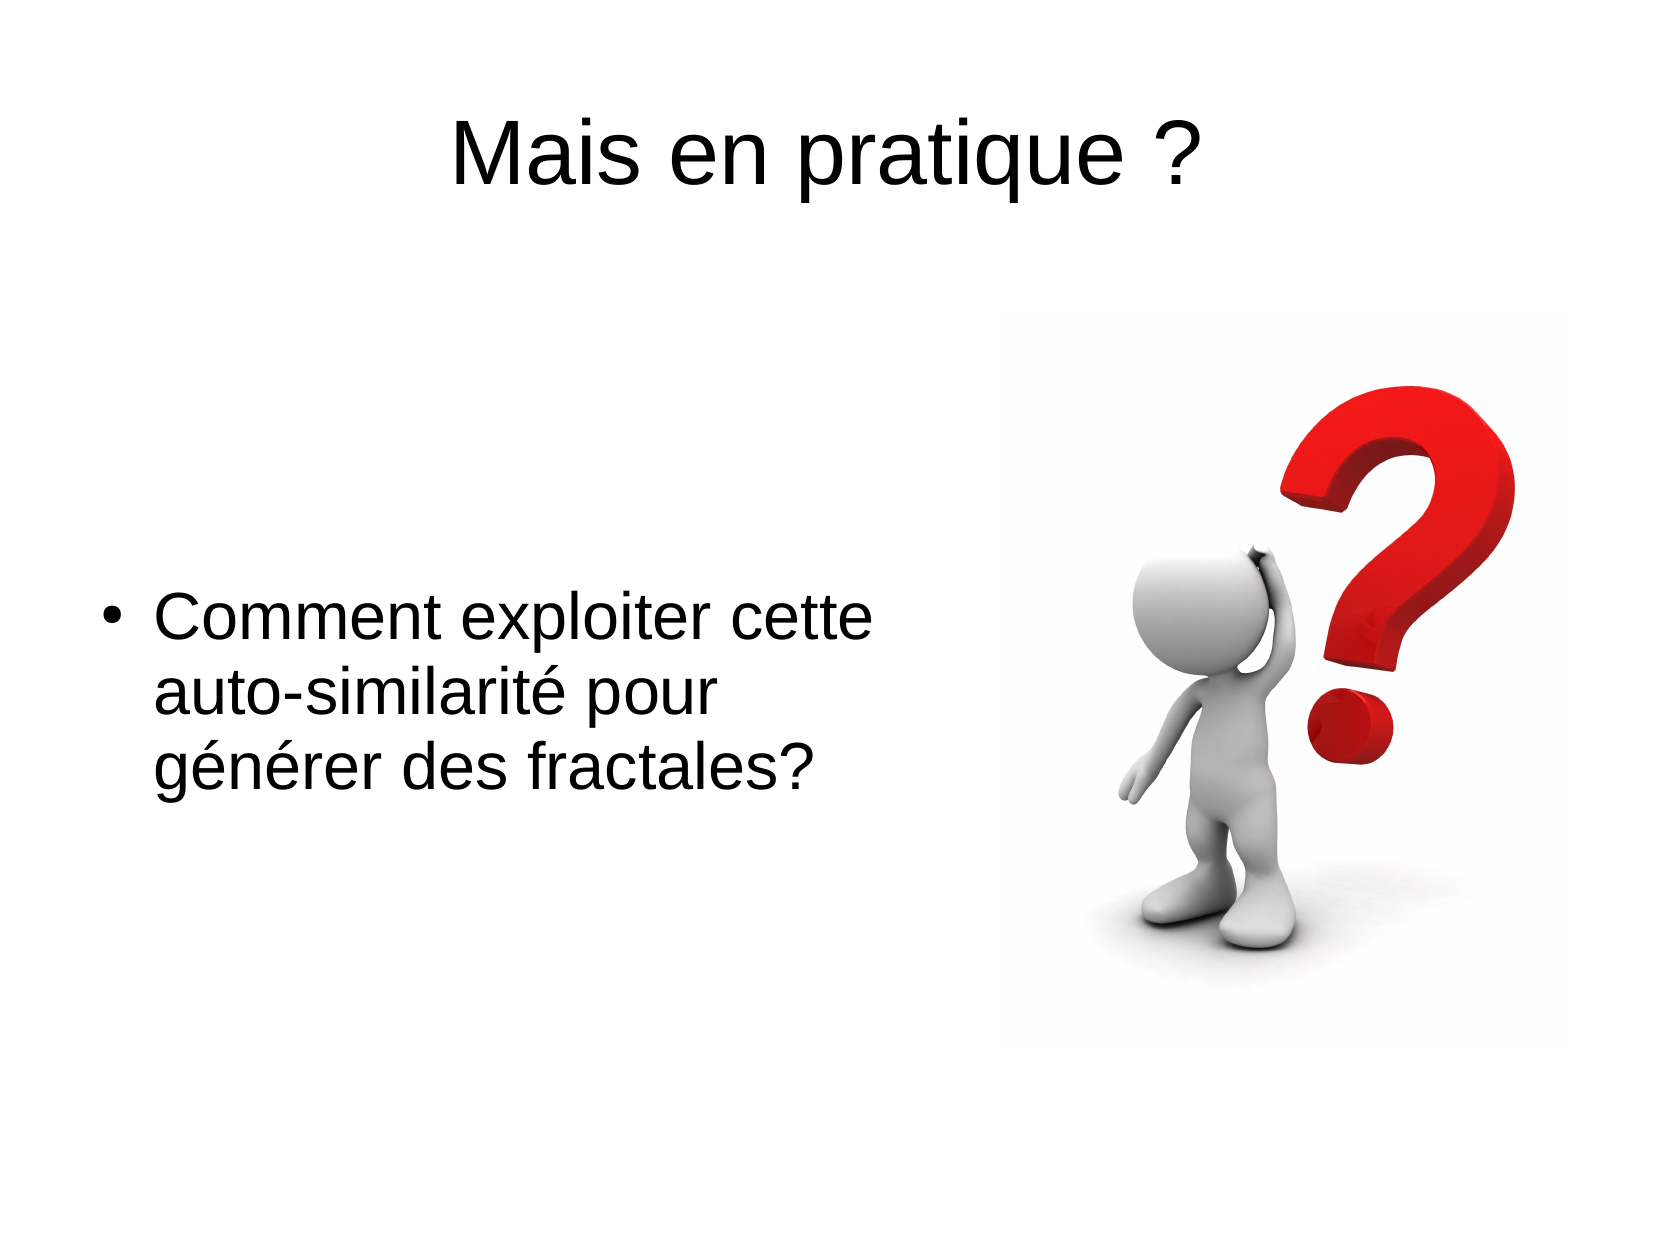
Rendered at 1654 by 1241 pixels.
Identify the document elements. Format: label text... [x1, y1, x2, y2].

list Comment exploiter cette auto-similarité pour générer des fractales? [82, 579, 916, 1096]
picture [1005, 314, 1563, 1048]
title Mais en pratique ? [82, 49, 1571, 257]
